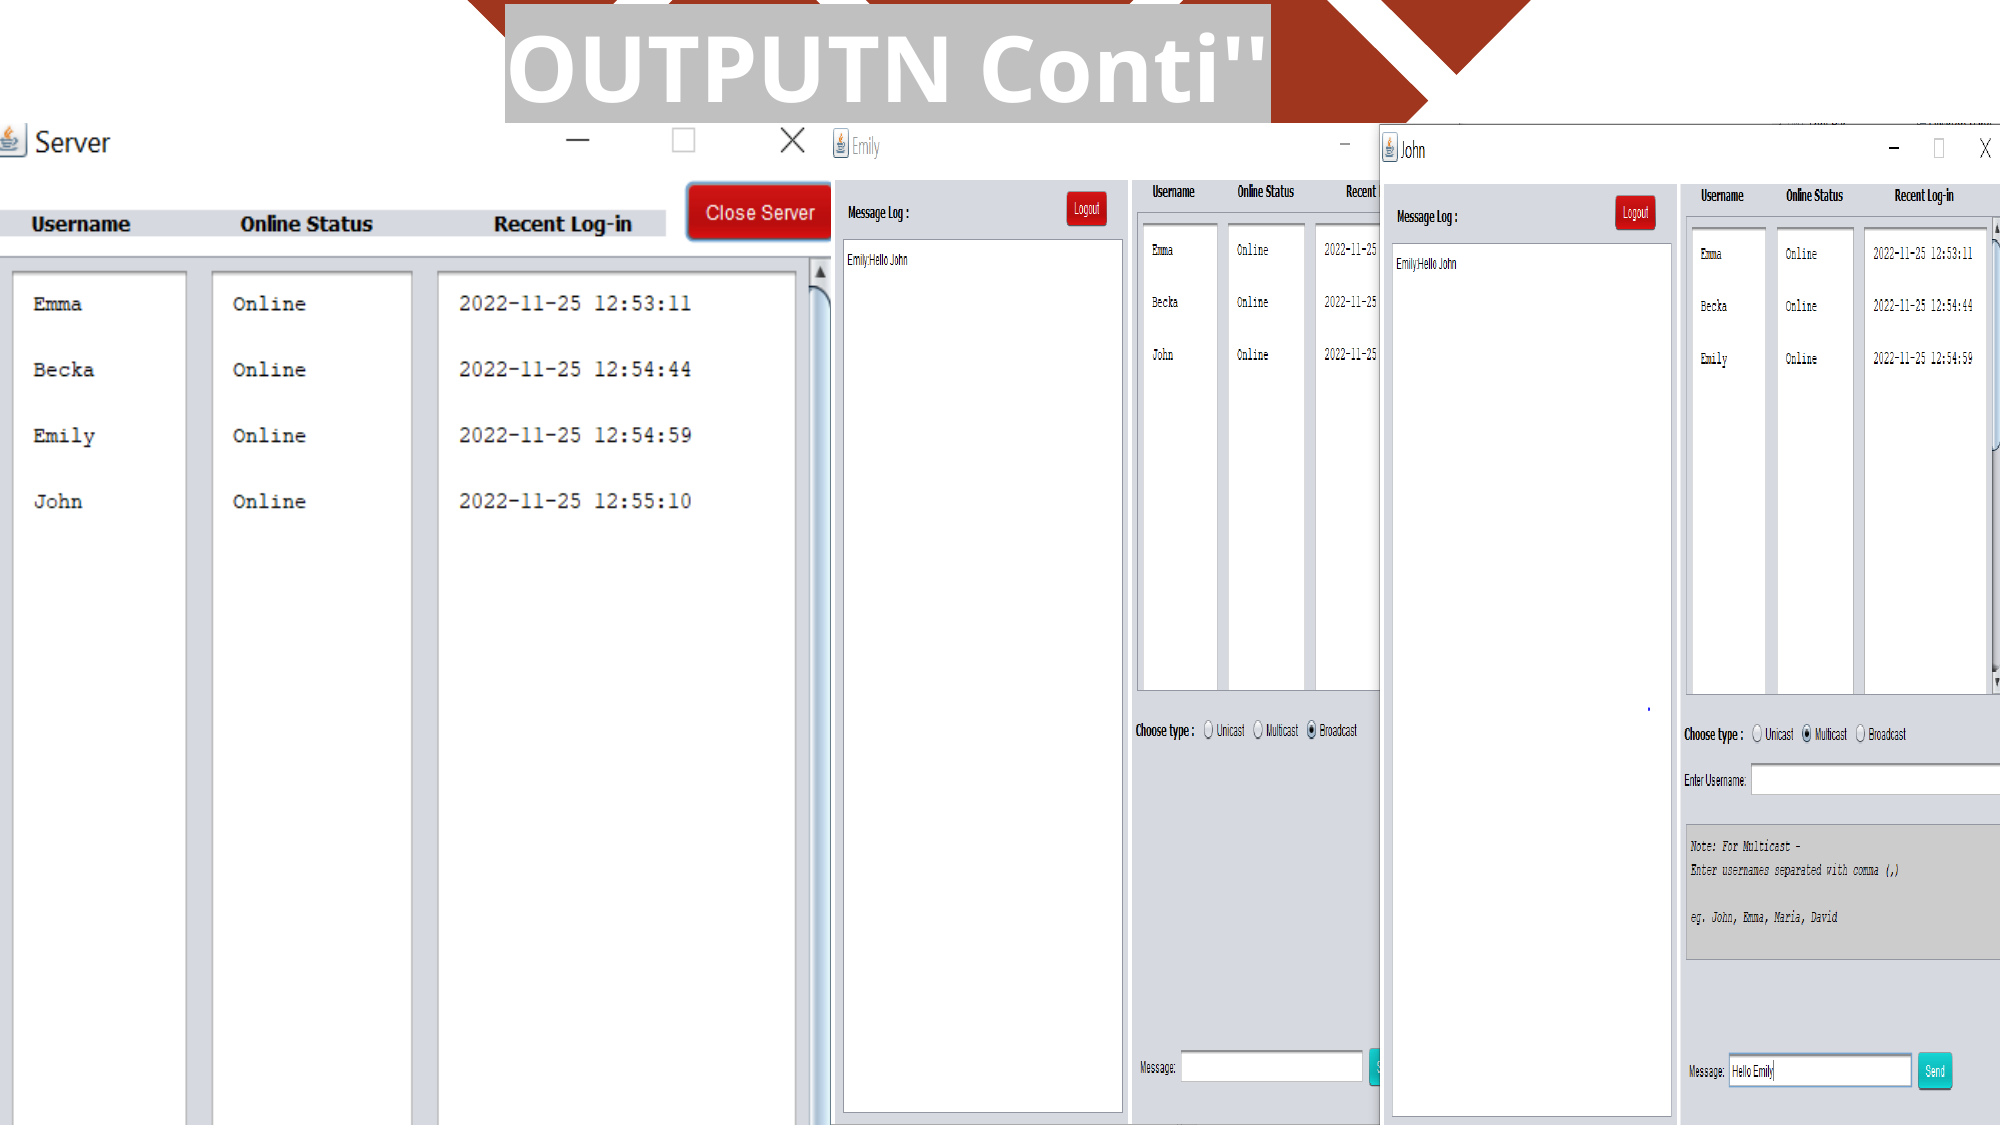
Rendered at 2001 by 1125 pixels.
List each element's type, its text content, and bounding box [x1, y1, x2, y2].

title OUTPUTN Conti'' [27, 0, 1749, 123]
picture [0, 123, 2000, 1125]
